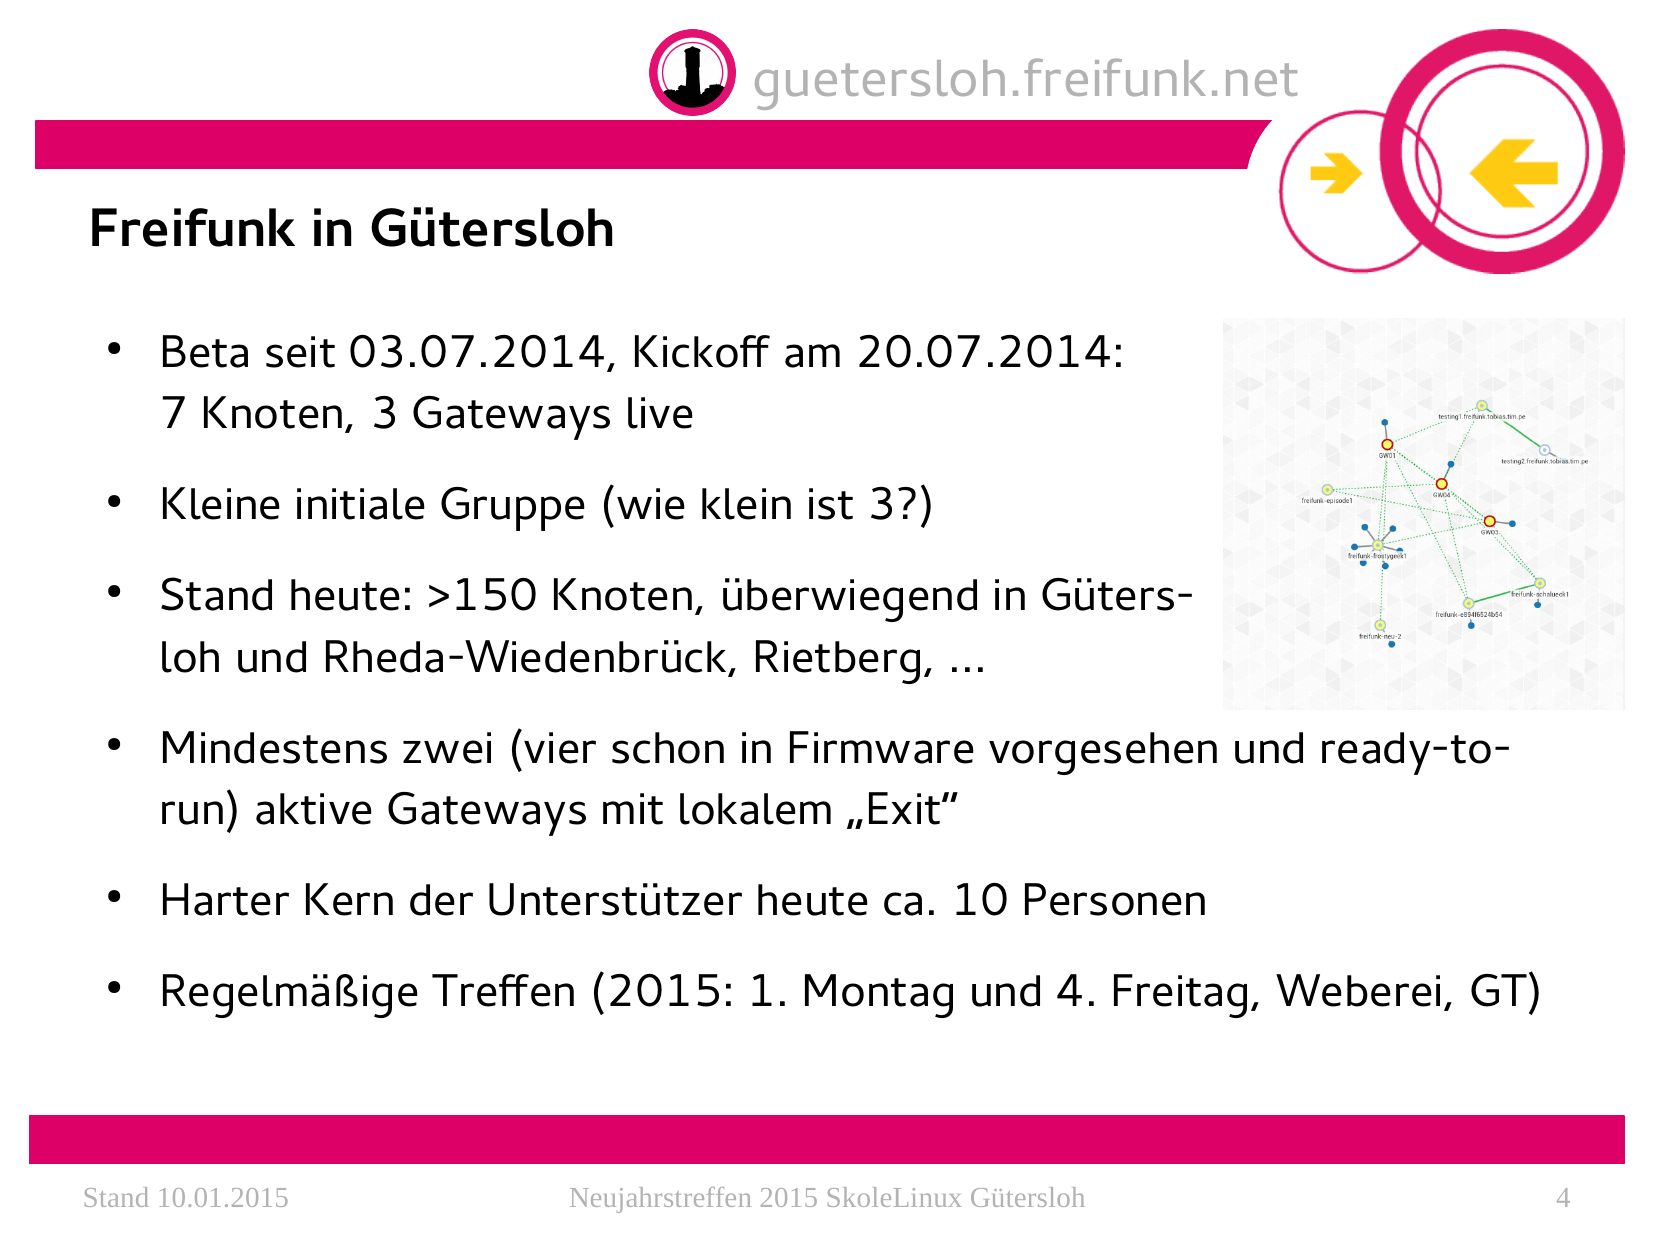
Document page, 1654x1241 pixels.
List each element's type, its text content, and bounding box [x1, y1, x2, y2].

picture [649, 29, 736, 116]
title Freifunk in Gütersloh [88, 188, 1123, 278]
picture [1223, 318, 1625, 710]
list Beta seit 03.07.2014, Kickoff am 20.07.2014: 7 Knoten, 3 Gateways live Kleine initiale Gruppe (wie klein ist 3?) Stand heute: >150 Knoten, überwiegend in Güters- loh und Rheda-Wiedenbrück, Rietberg, ... Mindestens zwei (vier schon in Firmware vorgesehen und ready-to-run) aktive Gateways mit lokalem „Exit“ Harter Kern der Unterstützer heute ca. 10 Personen Regelmäßige Treffen (2015: 1. Montag und 4. Freitag, Weberei, GT) [88, 318, 1565, 1039]
picture [1278, 29, 1625, 274]
